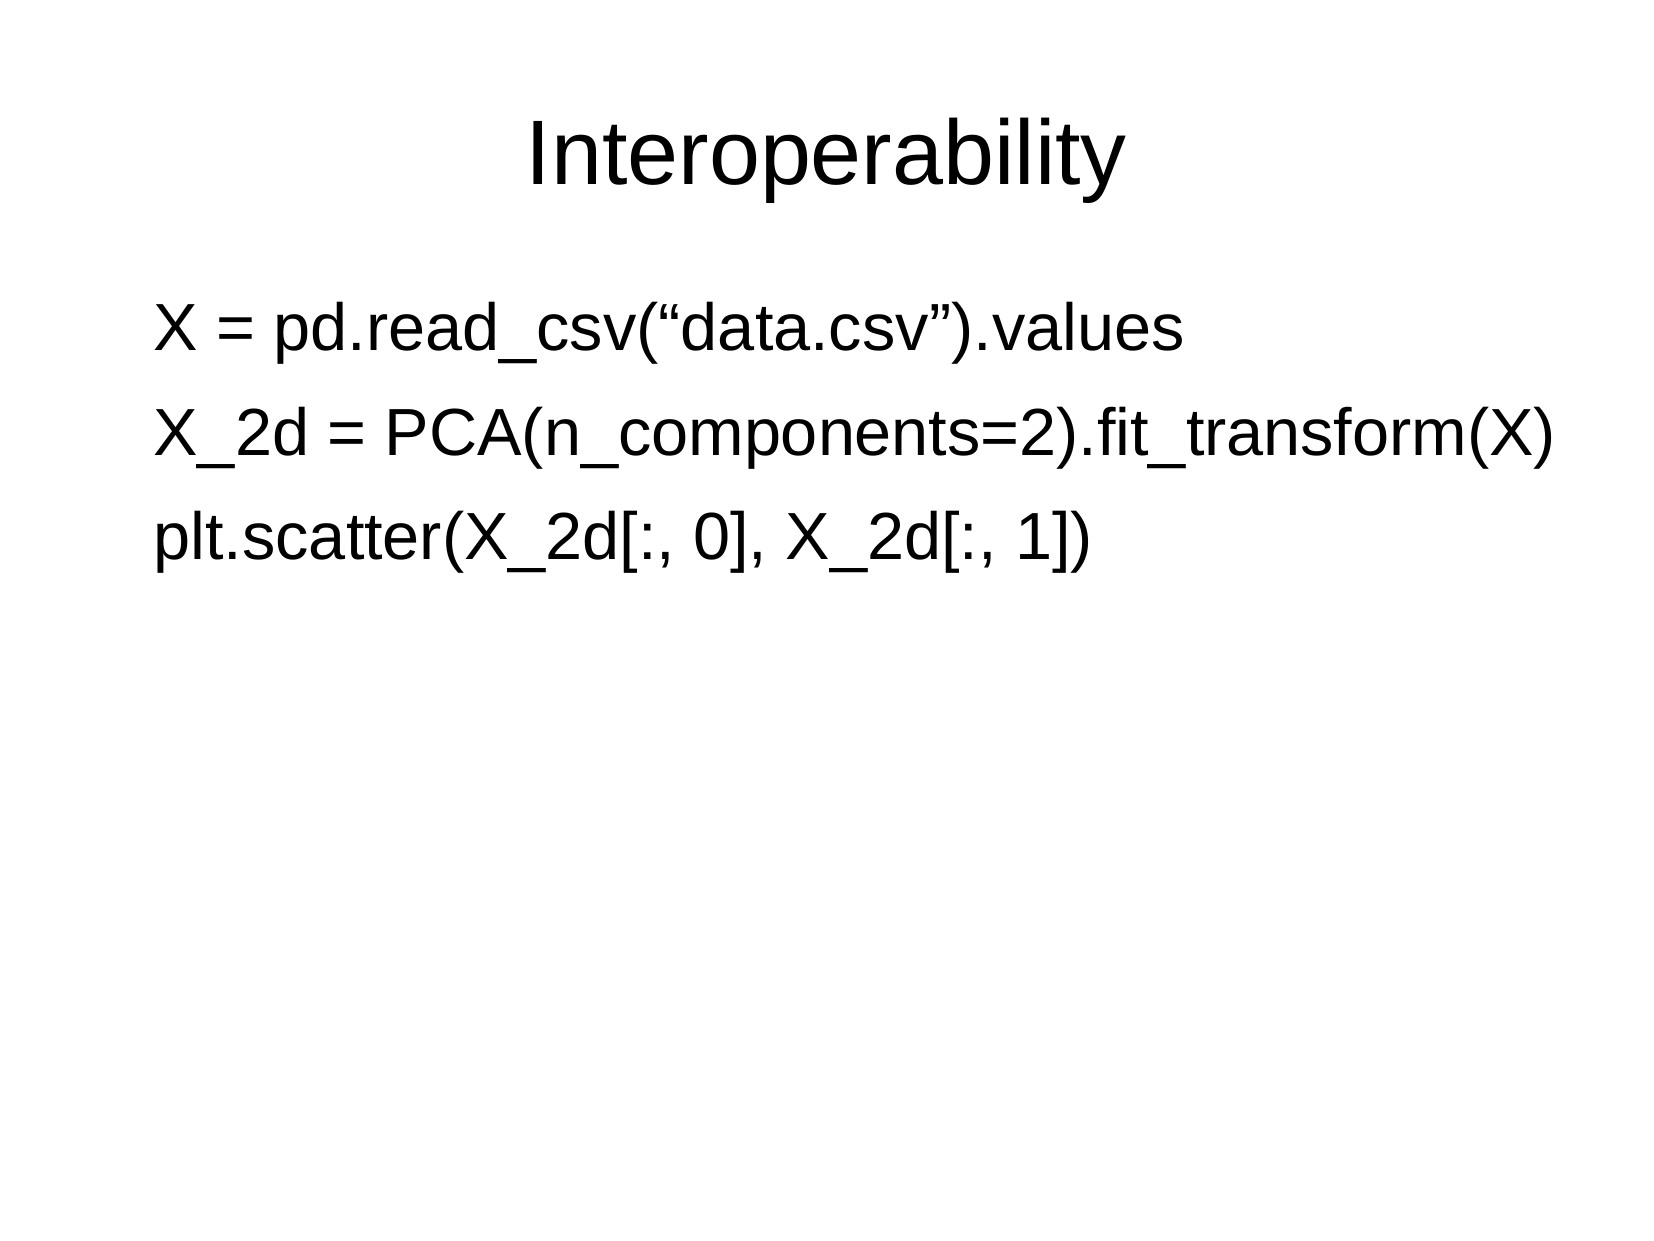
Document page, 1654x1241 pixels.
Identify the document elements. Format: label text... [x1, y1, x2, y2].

list X = pd.read_csv(“data.csv”).values X_2d = PCA(n_components=2).fit_transform(X) plt.scatter(X_2d[:, 0], X_2d[:, 1]) [82, 290, 1571, 1010]
title Interoperability [82, 49, 1571, 257]
